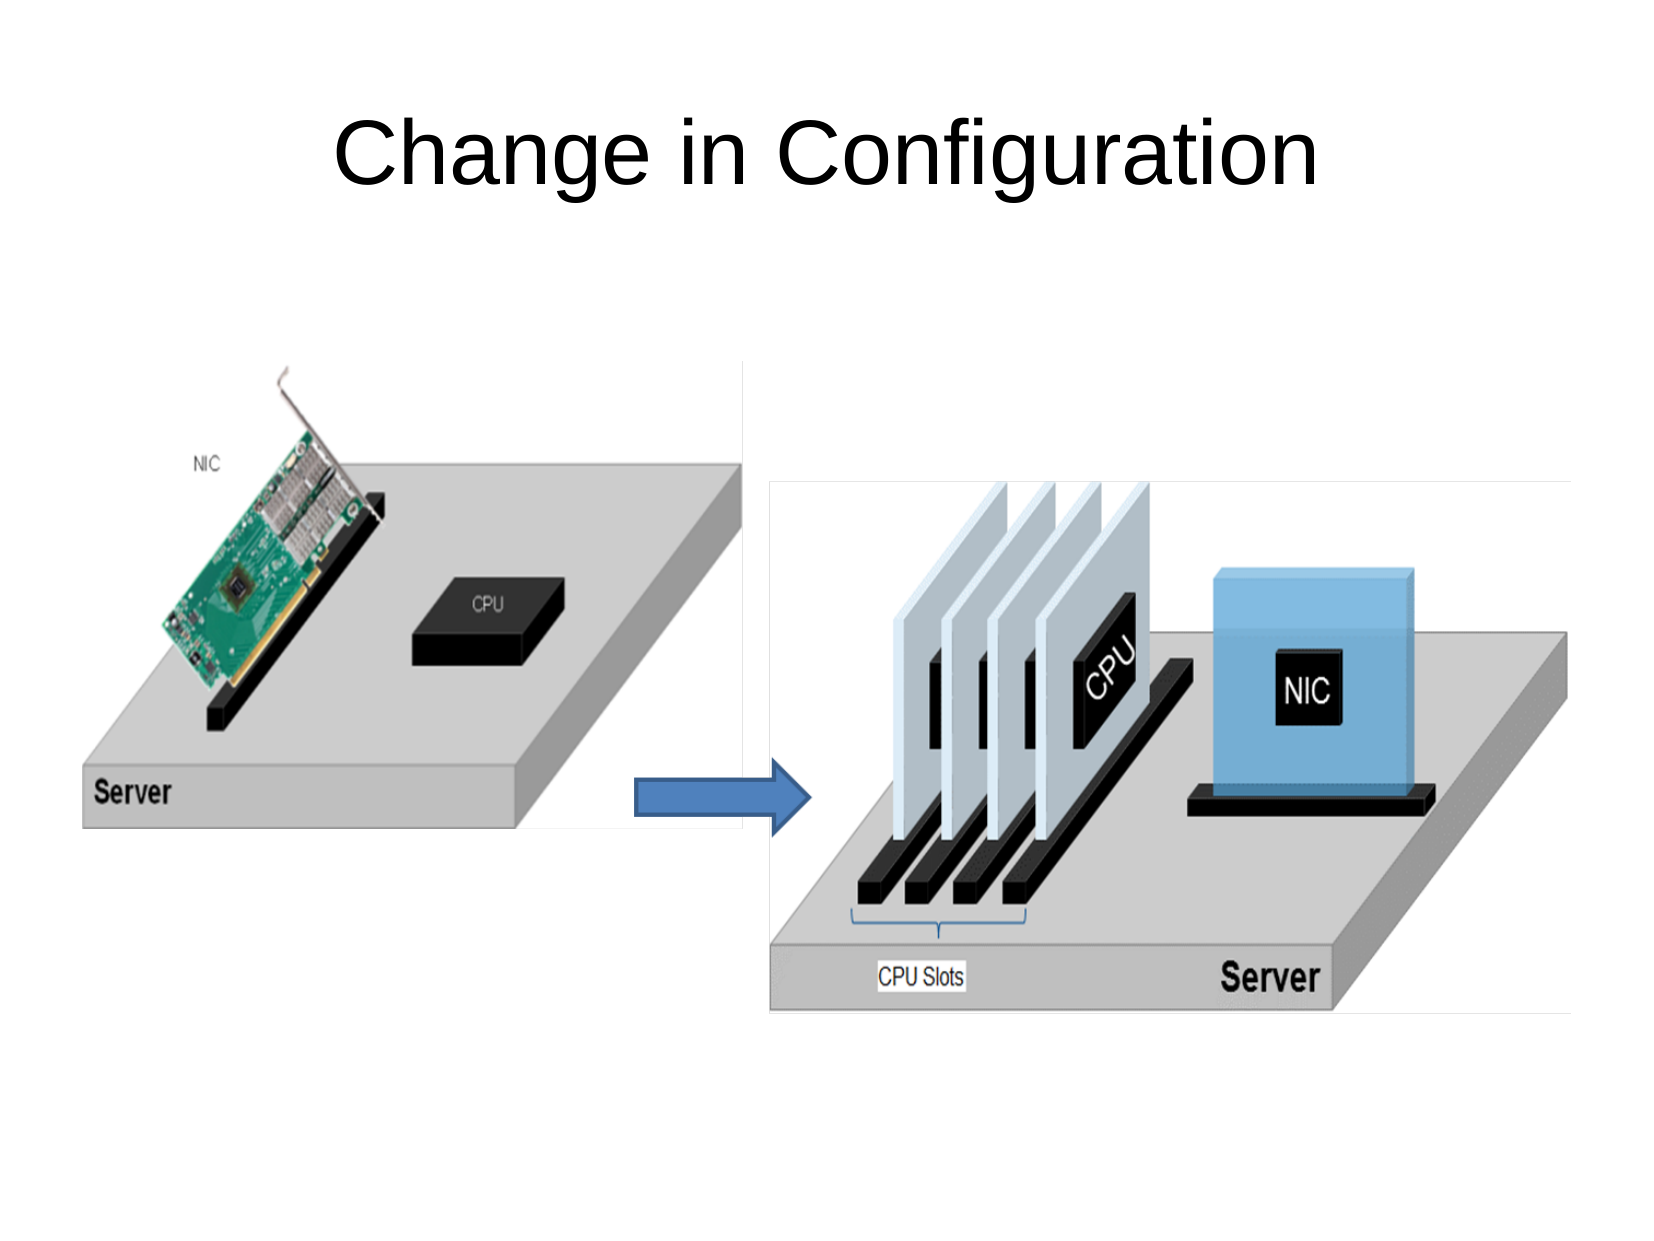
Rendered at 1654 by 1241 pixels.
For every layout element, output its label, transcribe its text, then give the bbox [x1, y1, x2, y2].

picture [82, 361, 1571, 1028]
title Change in Configuration [82, 49, 1571, 257]
